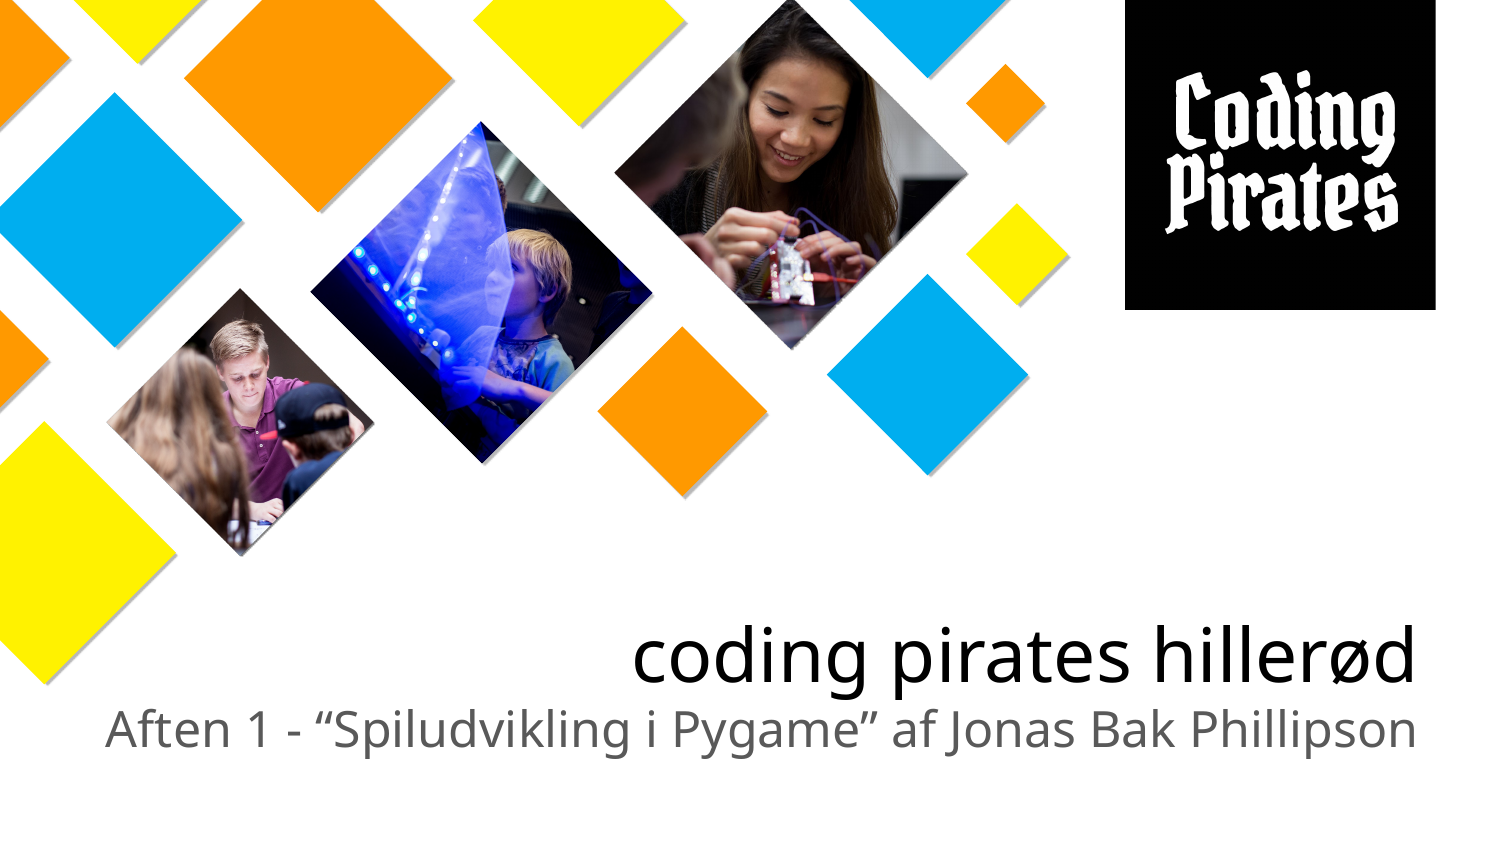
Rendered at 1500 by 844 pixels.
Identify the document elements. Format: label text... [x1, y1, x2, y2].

picture [500, 0, 1081, 378]
picture [20, 266, 460, 578]
title coding pirates hillerød Aften 1 - “Spiludvikling i Pygame” af Jonas Bak Phillipson [70, 592, 1435, 805]
picture [1125, 0, 1436, 310]
